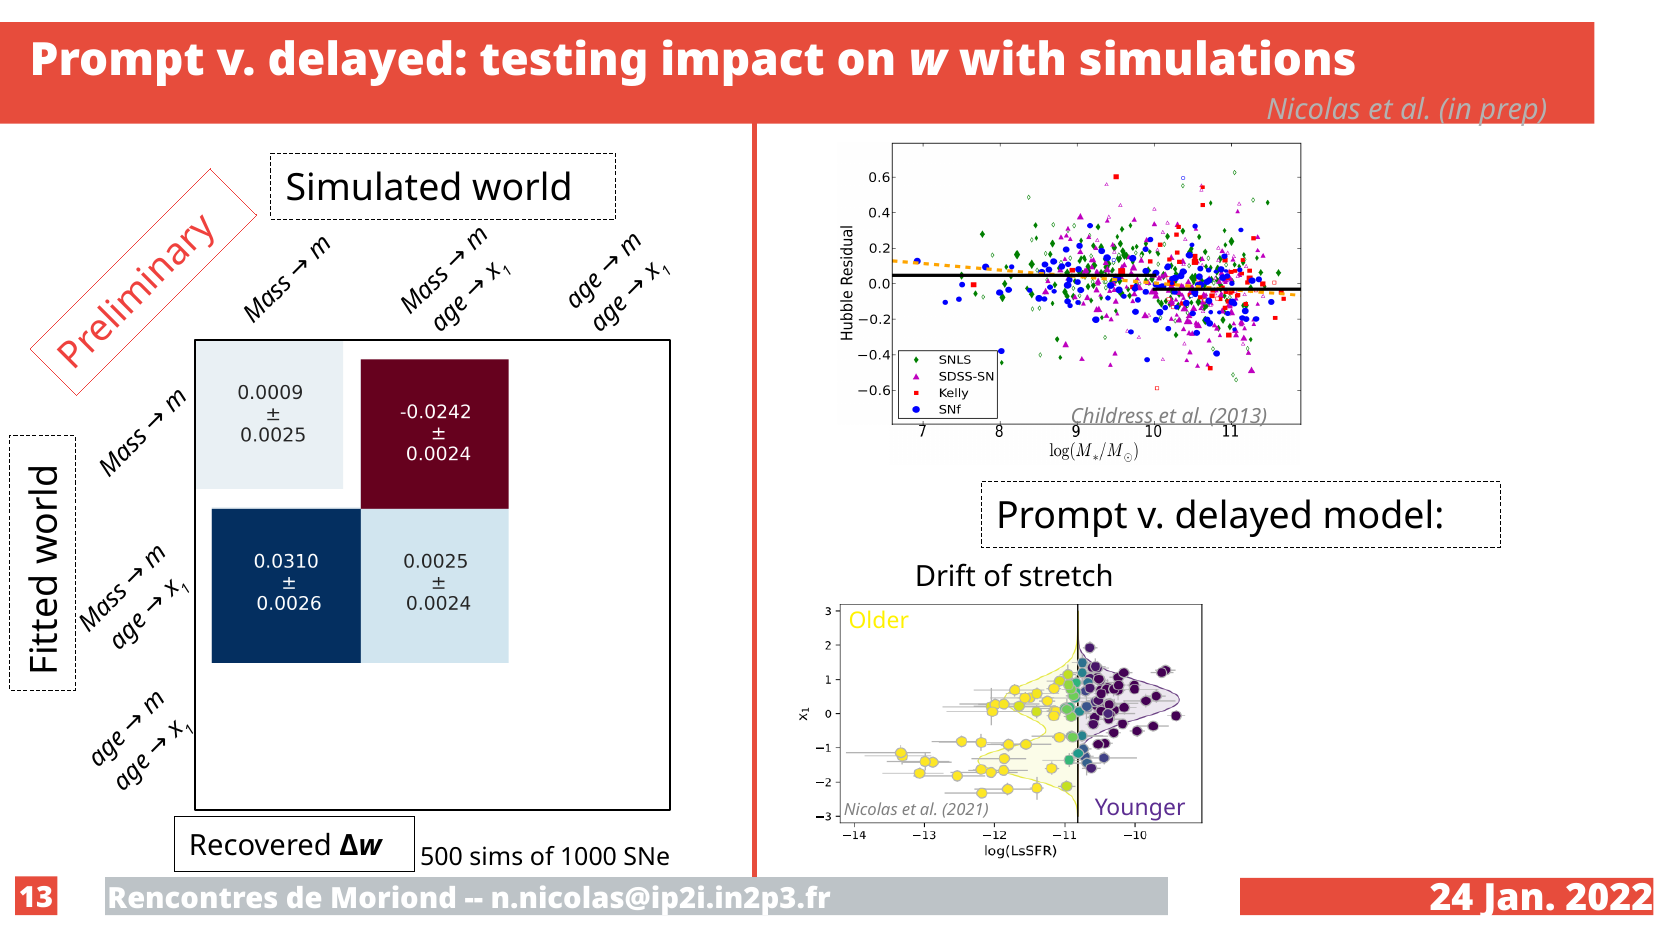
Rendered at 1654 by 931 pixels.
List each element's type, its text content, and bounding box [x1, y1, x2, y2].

text_box Mass → m age → x1 [369, 195, 541, 339]
text_box age → m age → x1 [535, 201, 692, 339]
picture [788, 596, 1210, 867]
text_box Mass → m age → x1 [48, 513, 194, 681]
text_box Drift of stretch [900, 547, 1147, 596]
text_box [194, 339, 671, 810]
text_box Prompt v. delayed model: [981, 481, 1501, 540]
text_box Mass → m [69, 359, 194, 502]
text_box Nicolas et al. (in prep) [1251, 81, 1606, 131]
text_box Simulated world [270, 153, 616, 212]
title Prompt v. delayed: testing impact on w with simulations [29, 21, 1516, 89]
text_box Preliminary [30, 168, 252, 391]
text_box Recovered Δw [174, 816, 415, 872]
text_box Fitted world [9, 435, 68, 691]
picture [837, 142, 1303, 465]
text_box Mass → m [213, 205, 356, 339]
text_box age → m age → x1 [58, 660, 194, 817]
text_box 500 sims of 1000 SNe [405, 831, 721, 877]
text_box Older [833, 596, 931, 639]
text_box Nicolas et al. (2021) [829, 790, 1036, 826]
text_box Younger [1080, 783, 1202, 826]
text_box Childress et al. (2013) [1055, 393, 1316, 433]
